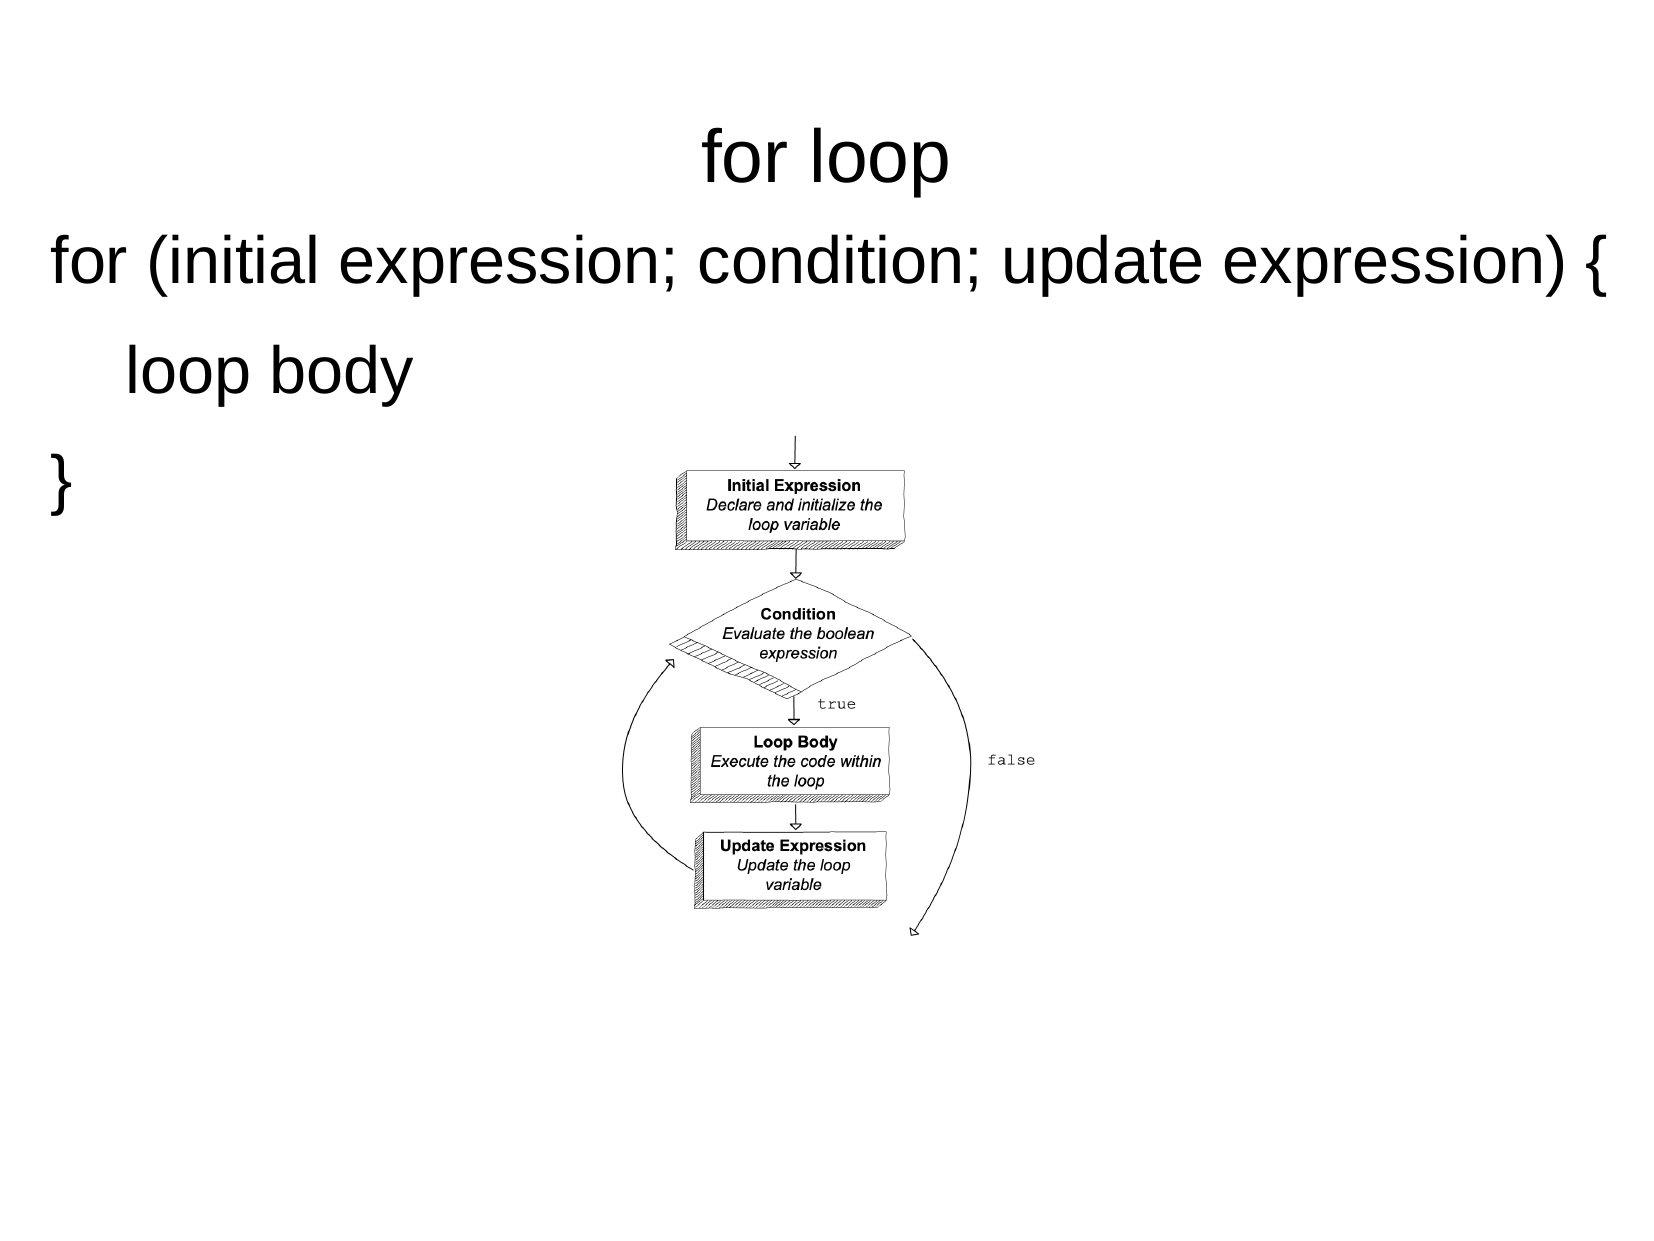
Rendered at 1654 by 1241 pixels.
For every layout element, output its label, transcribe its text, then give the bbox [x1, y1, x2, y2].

picture [533, 424, 1085, 964]
list for (initial expression; condition; update expression) { loop body } [50, 216, 1614, 1010]
title for loop [82, 49, 1571, 216]
